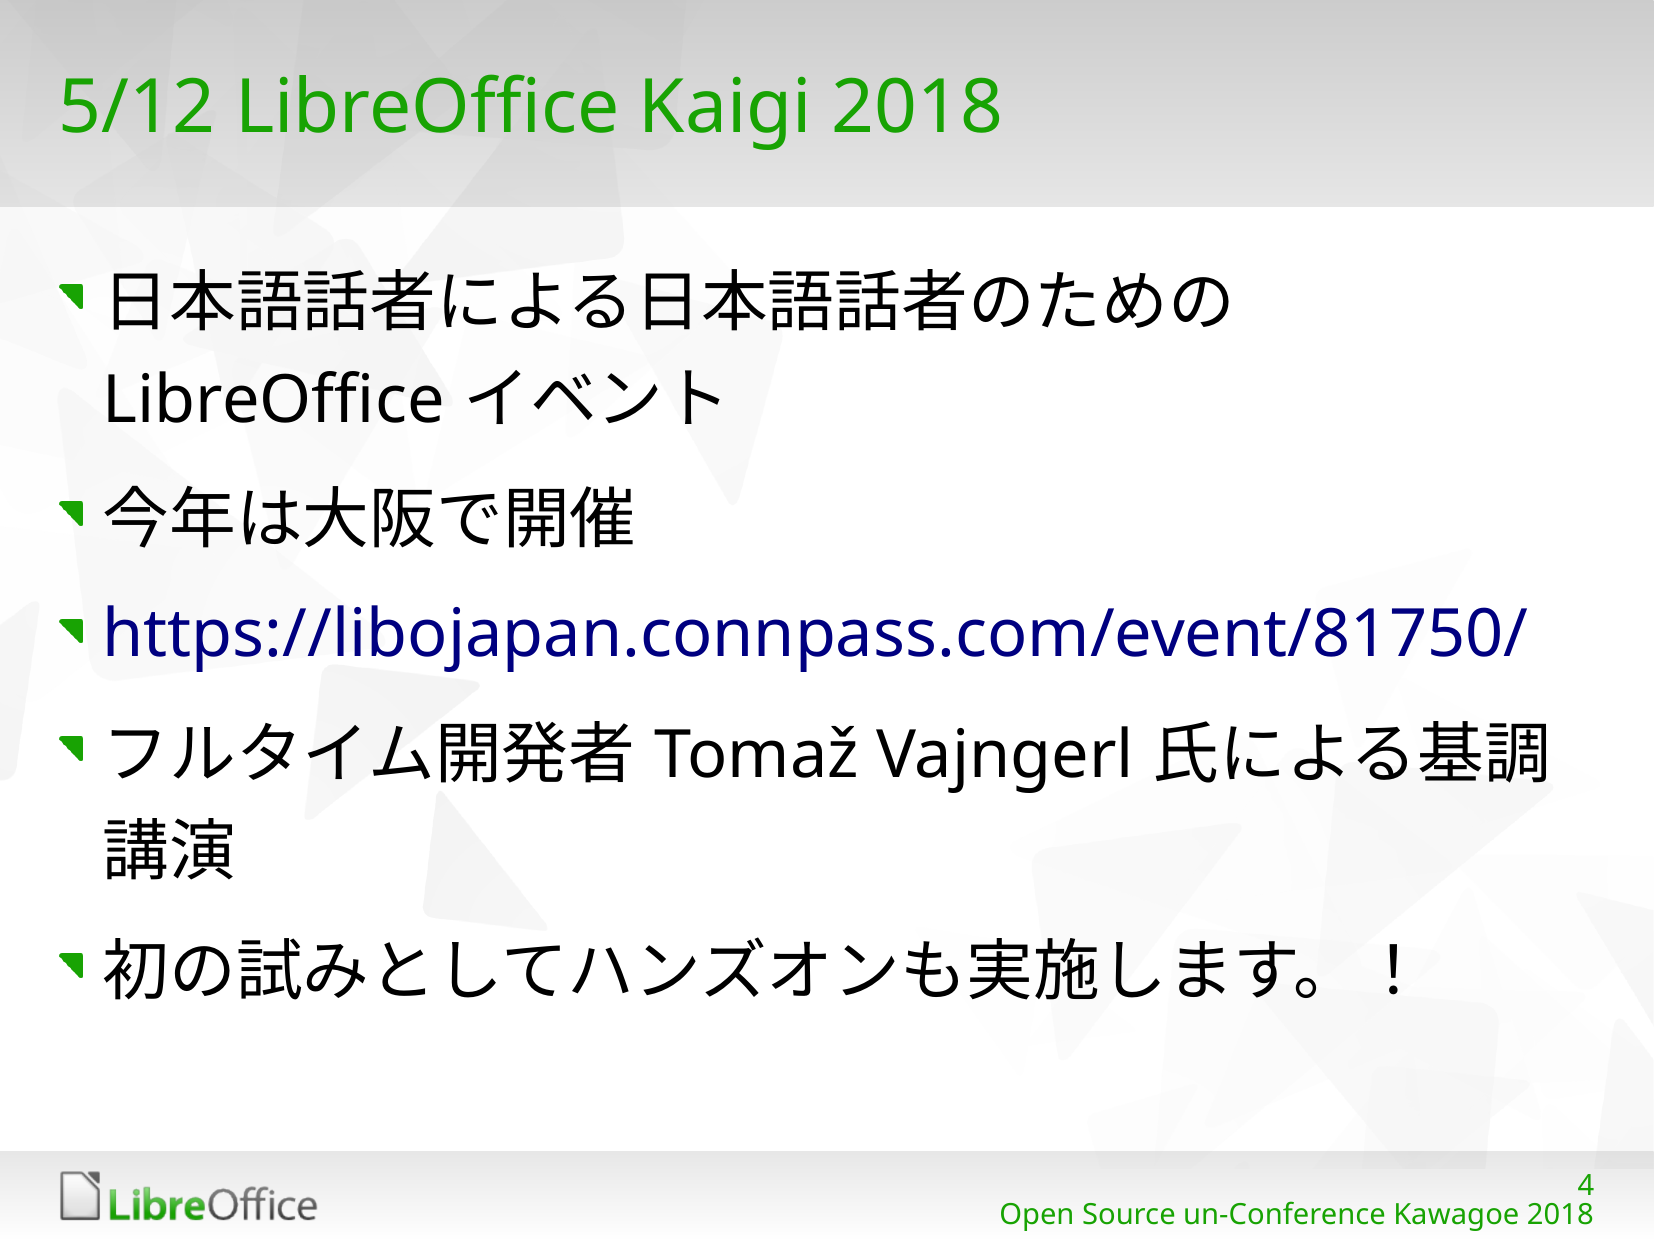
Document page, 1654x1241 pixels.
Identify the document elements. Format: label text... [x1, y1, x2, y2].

picture [41, 1152, 337, 1240]
picture [0, 0, 783, 931]
title 5/12 LibreOffice Kaigi 2018 [59, 29, 1595, 178]
list 日本語話者による日本語話者のためのLibreOfficeイベント 今年は大阪で開催 https://libojapan.connpass.com/event/81750/ フルタイム開発者Tomaž Vajngerl氏による基調講演 初の試みとしてハンズオンも実施します。！ [59, 248, 1595, 1034]
picture [915, 548, 1654, 1169]
